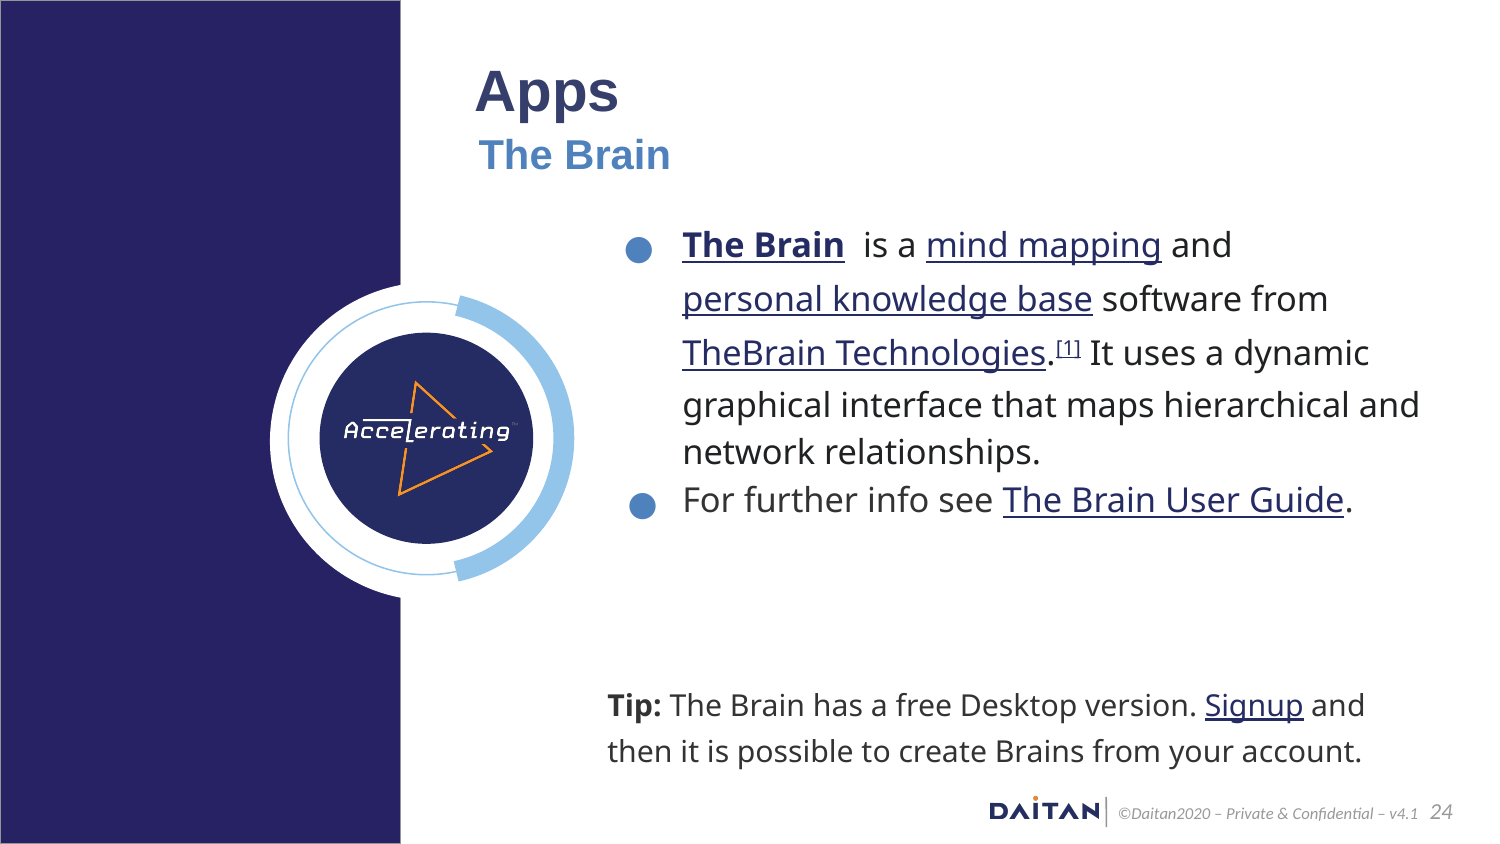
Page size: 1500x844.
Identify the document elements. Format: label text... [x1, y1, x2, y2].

list The Brain is a mind mapping and personal knowledge base software from TheBrain Technologies.[1] It uses a dynamic graphical interface that maps hierarchical and network relationships. For further info see The Brain User Guide. Tip: The Brain has a free Desktop version. Signup and then it is possible to create Brains from your account. [592, 201, 1454, 778]
picture [990, 796, 1099, 819]
subtitle The Brain [463, 126, 1454, 172]
title Apps [463, 50, 1454, 126]
picture [335, 371, 528, 506]
